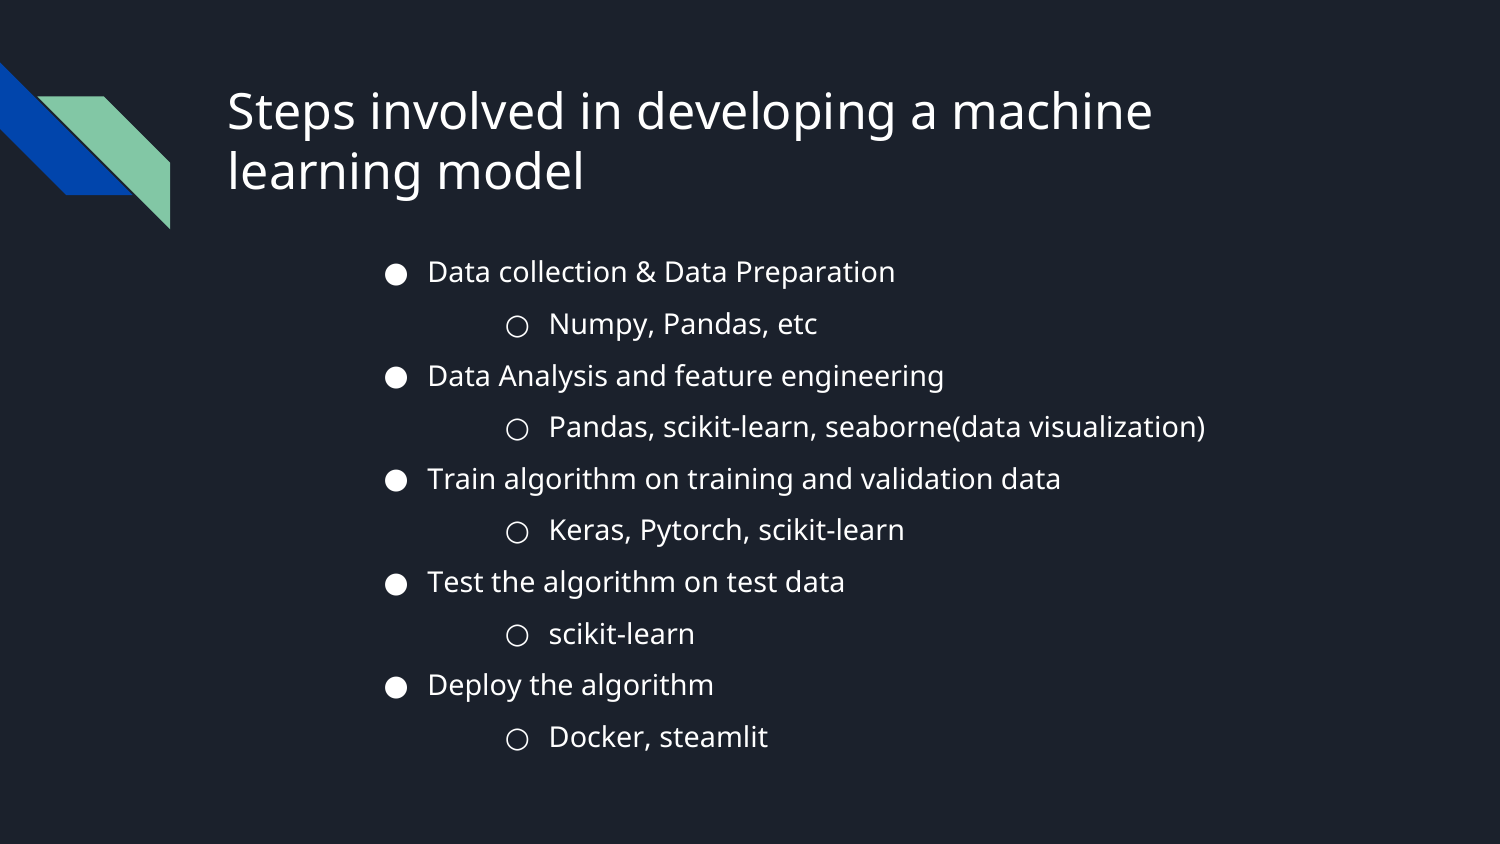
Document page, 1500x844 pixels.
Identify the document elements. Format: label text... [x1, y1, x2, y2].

title Steps involved in developing a machine learning model [212, 64, 1368, 215]
list Data collection & Data Preparation Numpy, Pandas, etc Data Analysis and feature engineering Pandas, scikit-learn, seaborne(data visualization) Train algorithm on training and validation data Keras, Pytorch, scikit-learn Test the algorithm on test data scikit-learn Deploy the algorithm Docker, steamlit [212, 221, 1368, 772]
